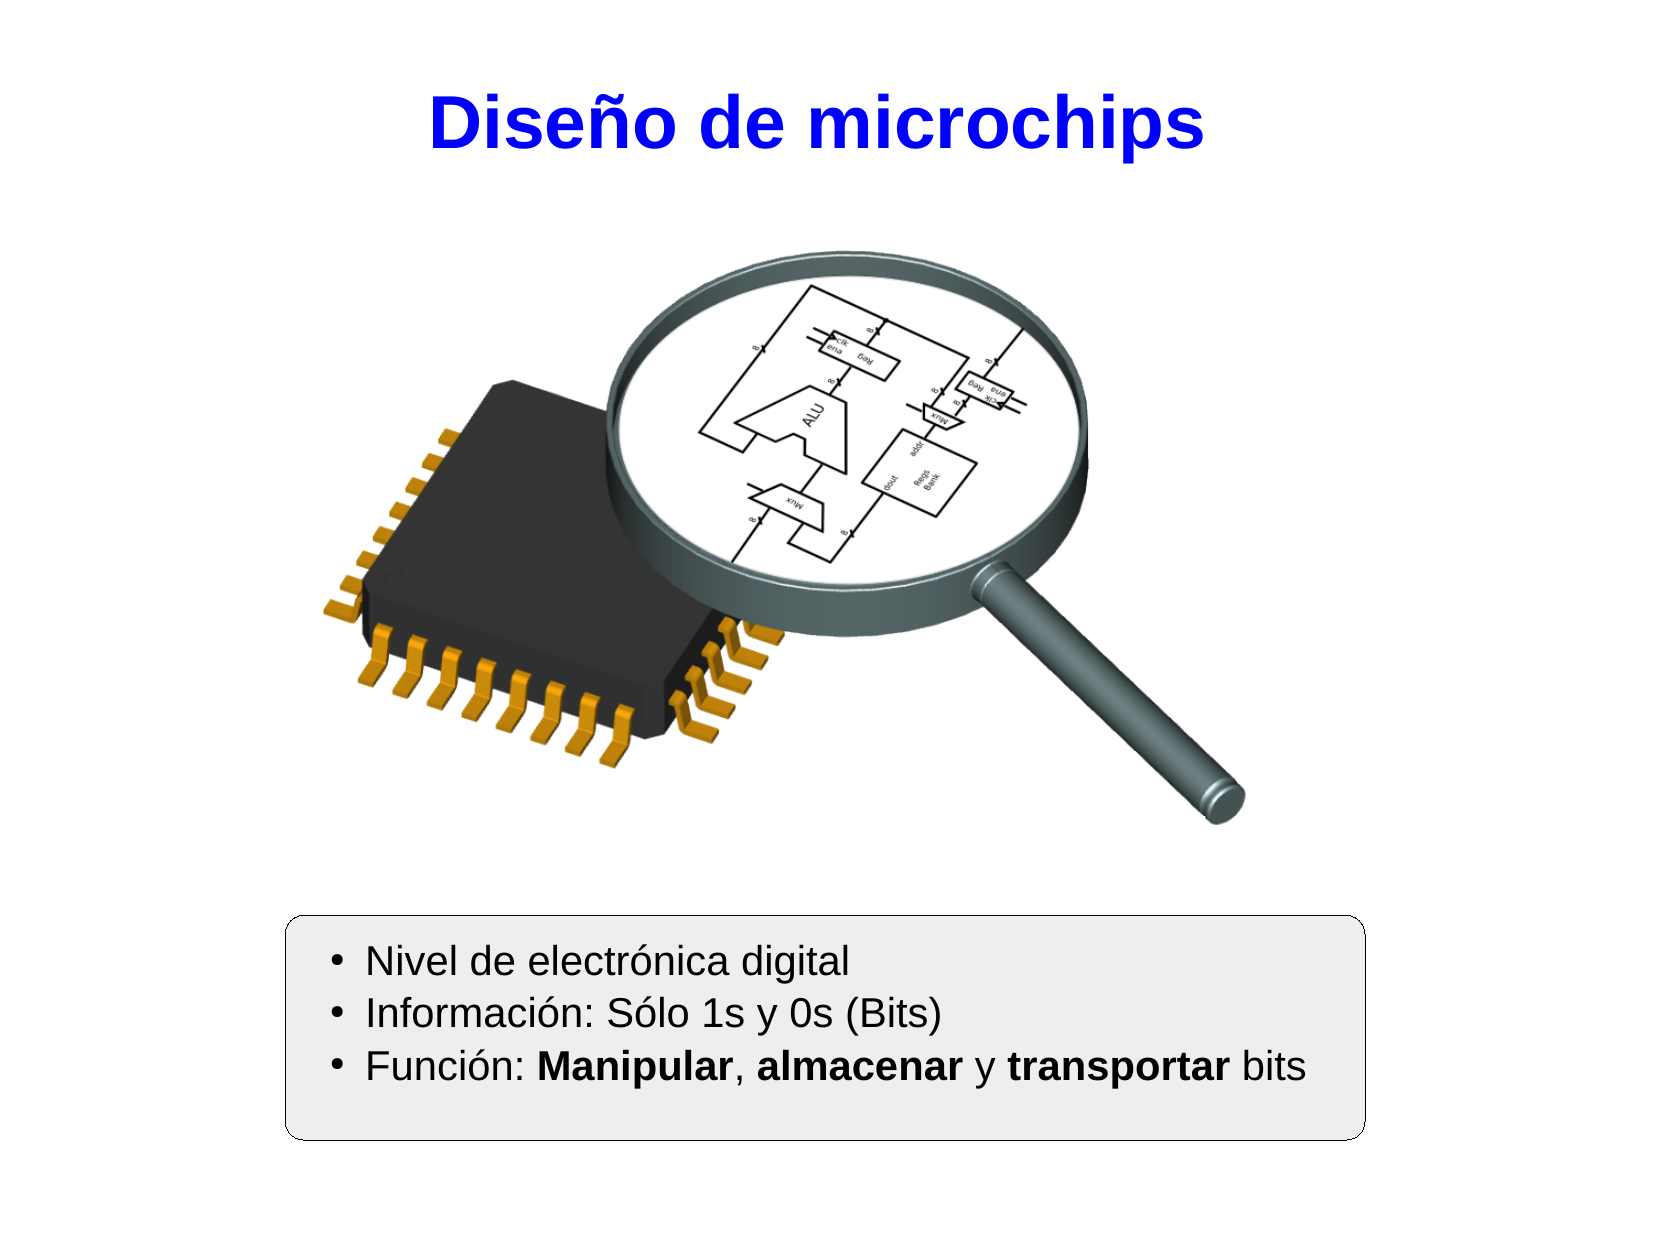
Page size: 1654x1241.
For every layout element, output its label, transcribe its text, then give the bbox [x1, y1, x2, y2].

text_box Nivel de electrónica digital Información: Sólo 1s y 0s (Bits) Función: Manipular, almacenar y transportar bits [315, 930, 1336, 1126]
text_box [285, 915, 1366, 1141]
text_box Diseño de microchips [90, 73, 1546, 211]
picture [323, 250, 1246, 826]
